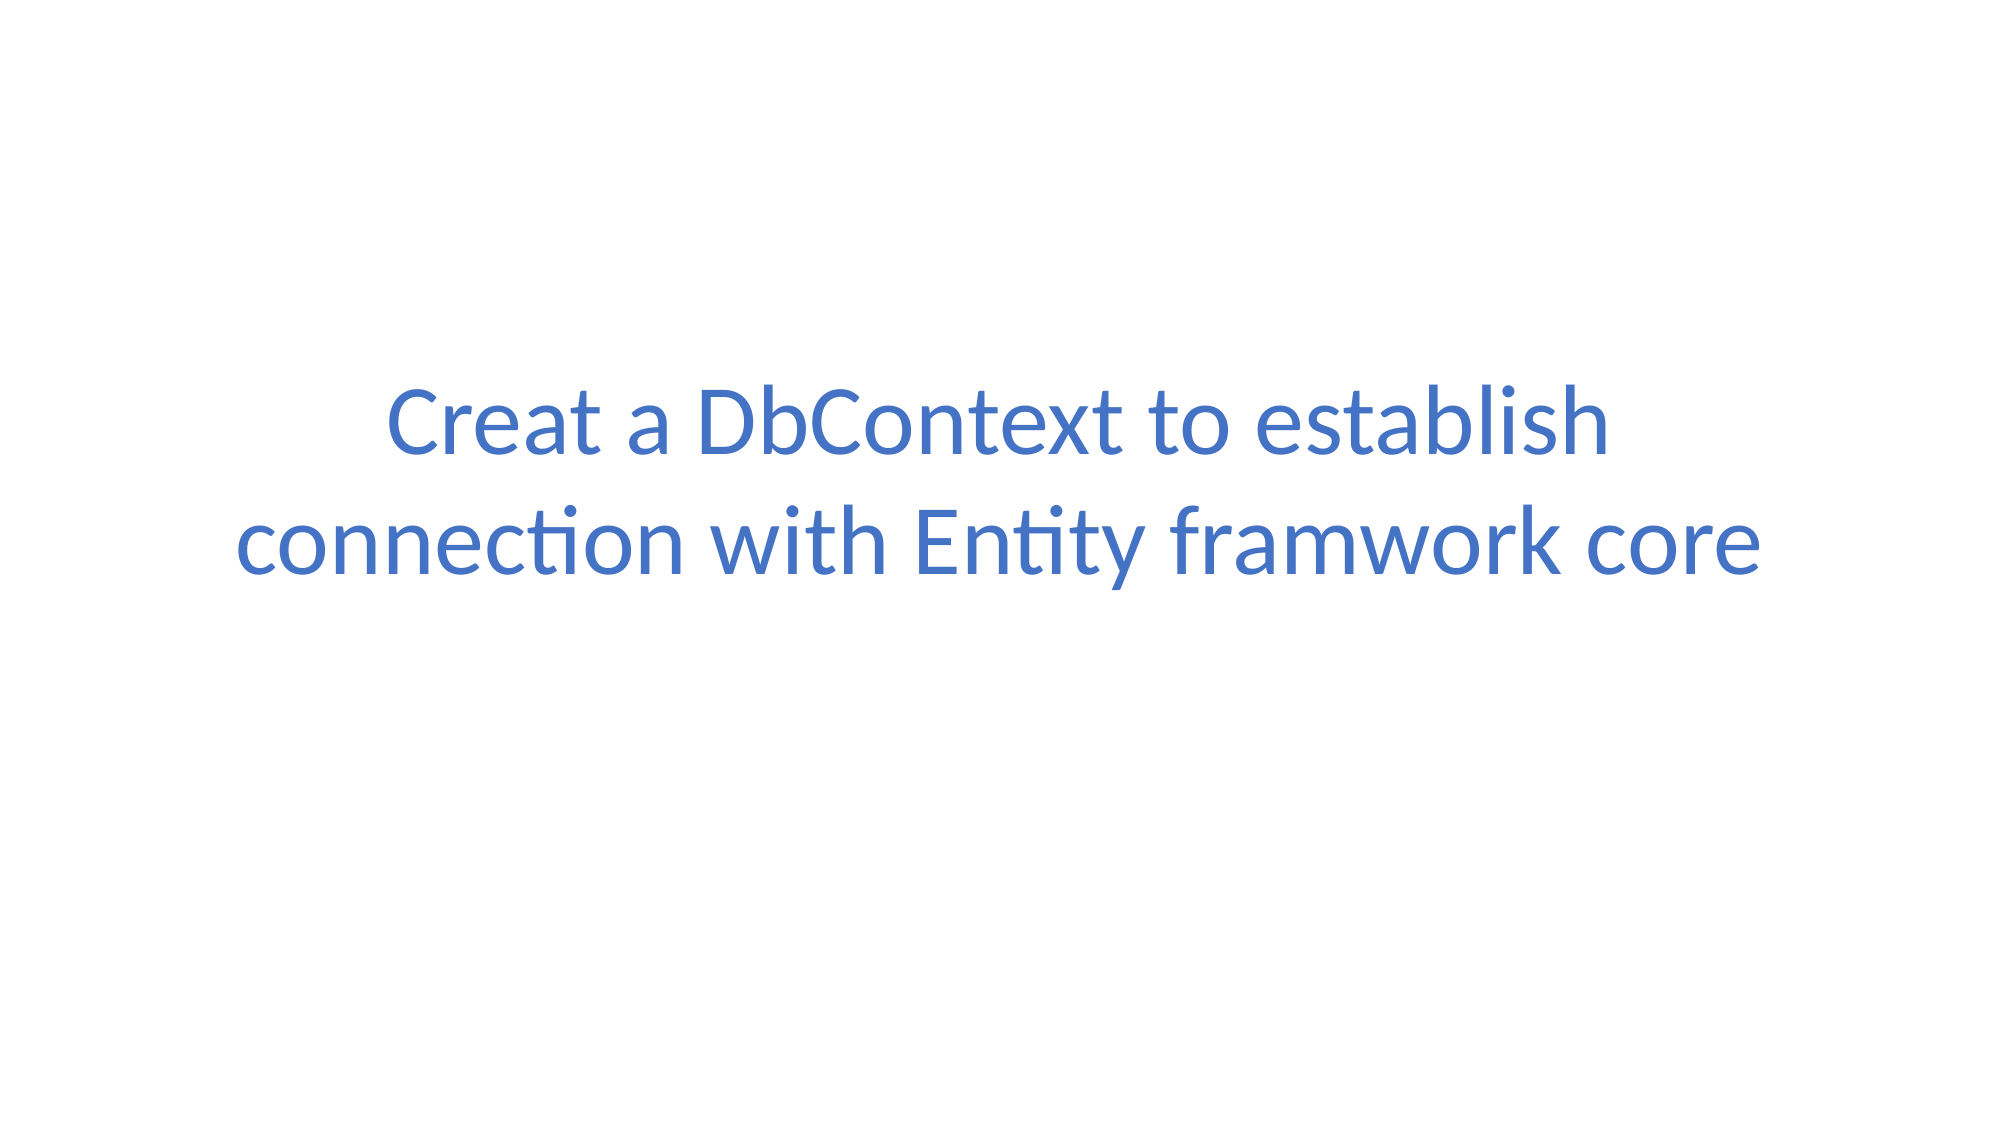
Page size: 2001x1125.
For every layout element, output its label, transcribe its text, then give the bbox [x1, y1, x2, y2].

text_box Creat a DbContext to establish connection with Entity framwork core [181, 347, 1819, 605]
